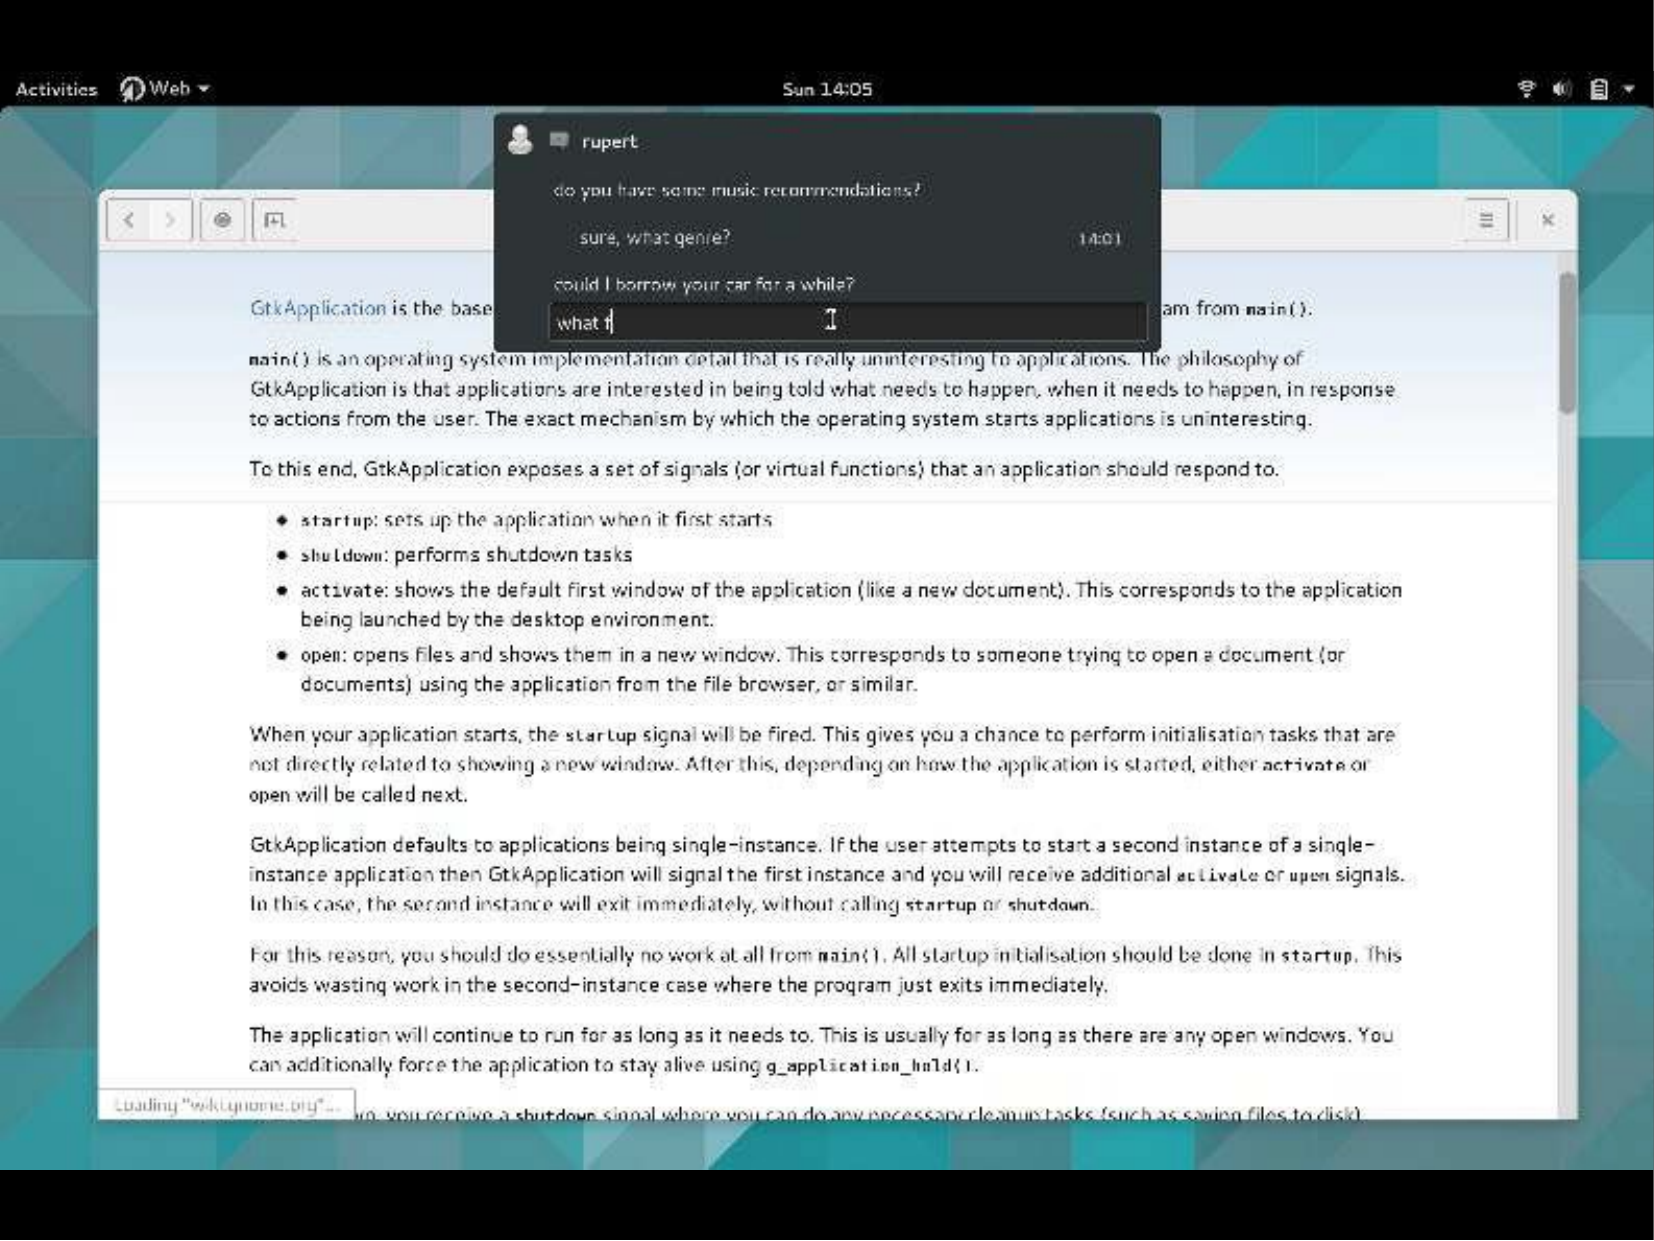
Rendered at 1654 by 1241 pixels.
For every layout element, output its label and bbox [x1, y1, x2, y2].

text_box [0, 71, 1654, 1169]
